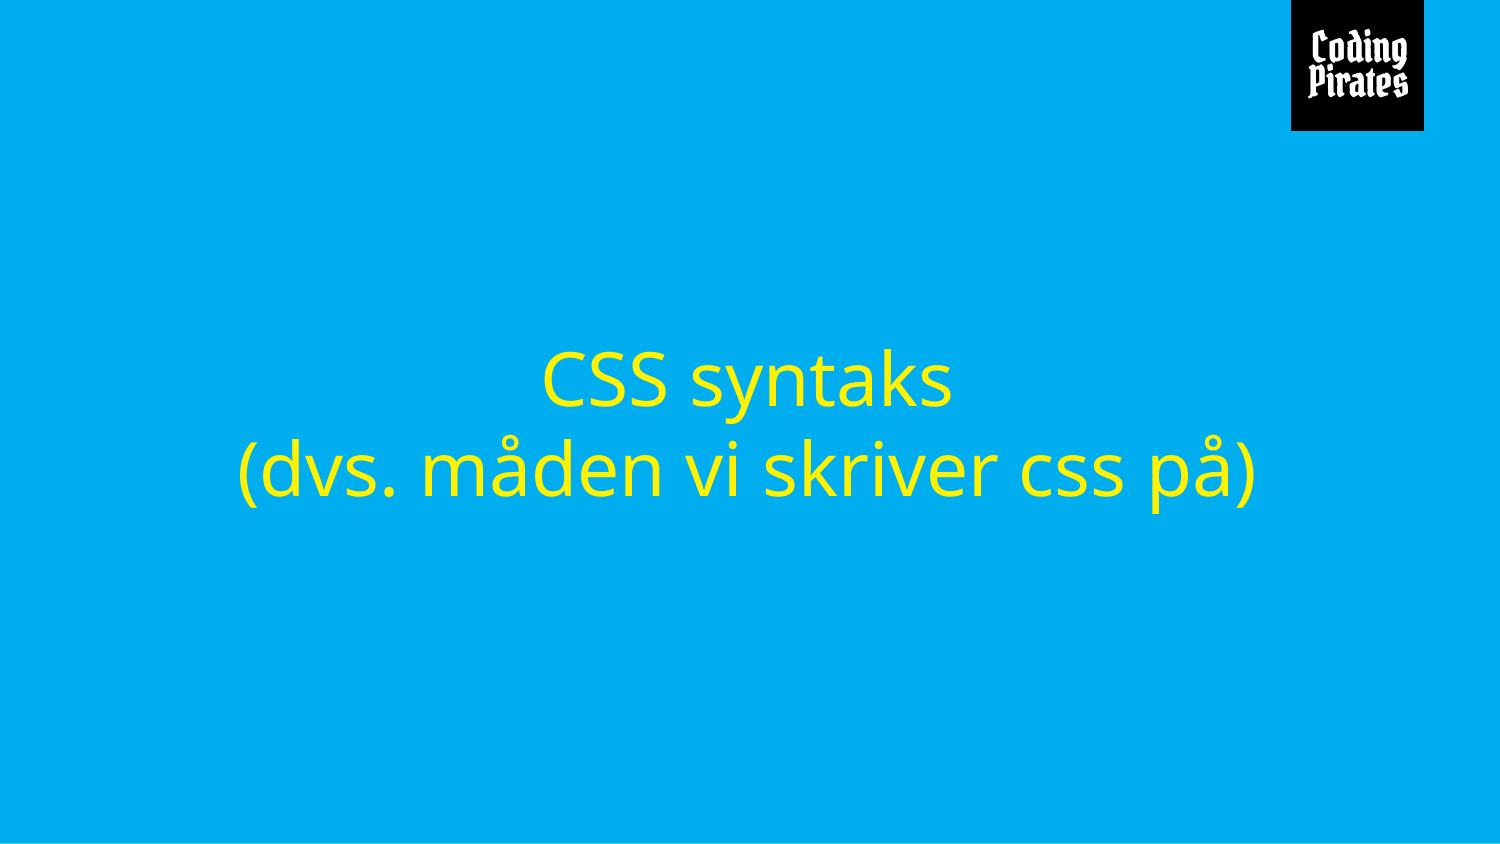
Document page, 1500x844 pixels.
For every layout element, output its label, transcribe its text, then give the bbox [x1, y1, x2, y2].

title CSS syntaks (dvs. måden vi skriver css på) [5, 352, 1490, 491]
picture [1292, 0, 1423, 130]
